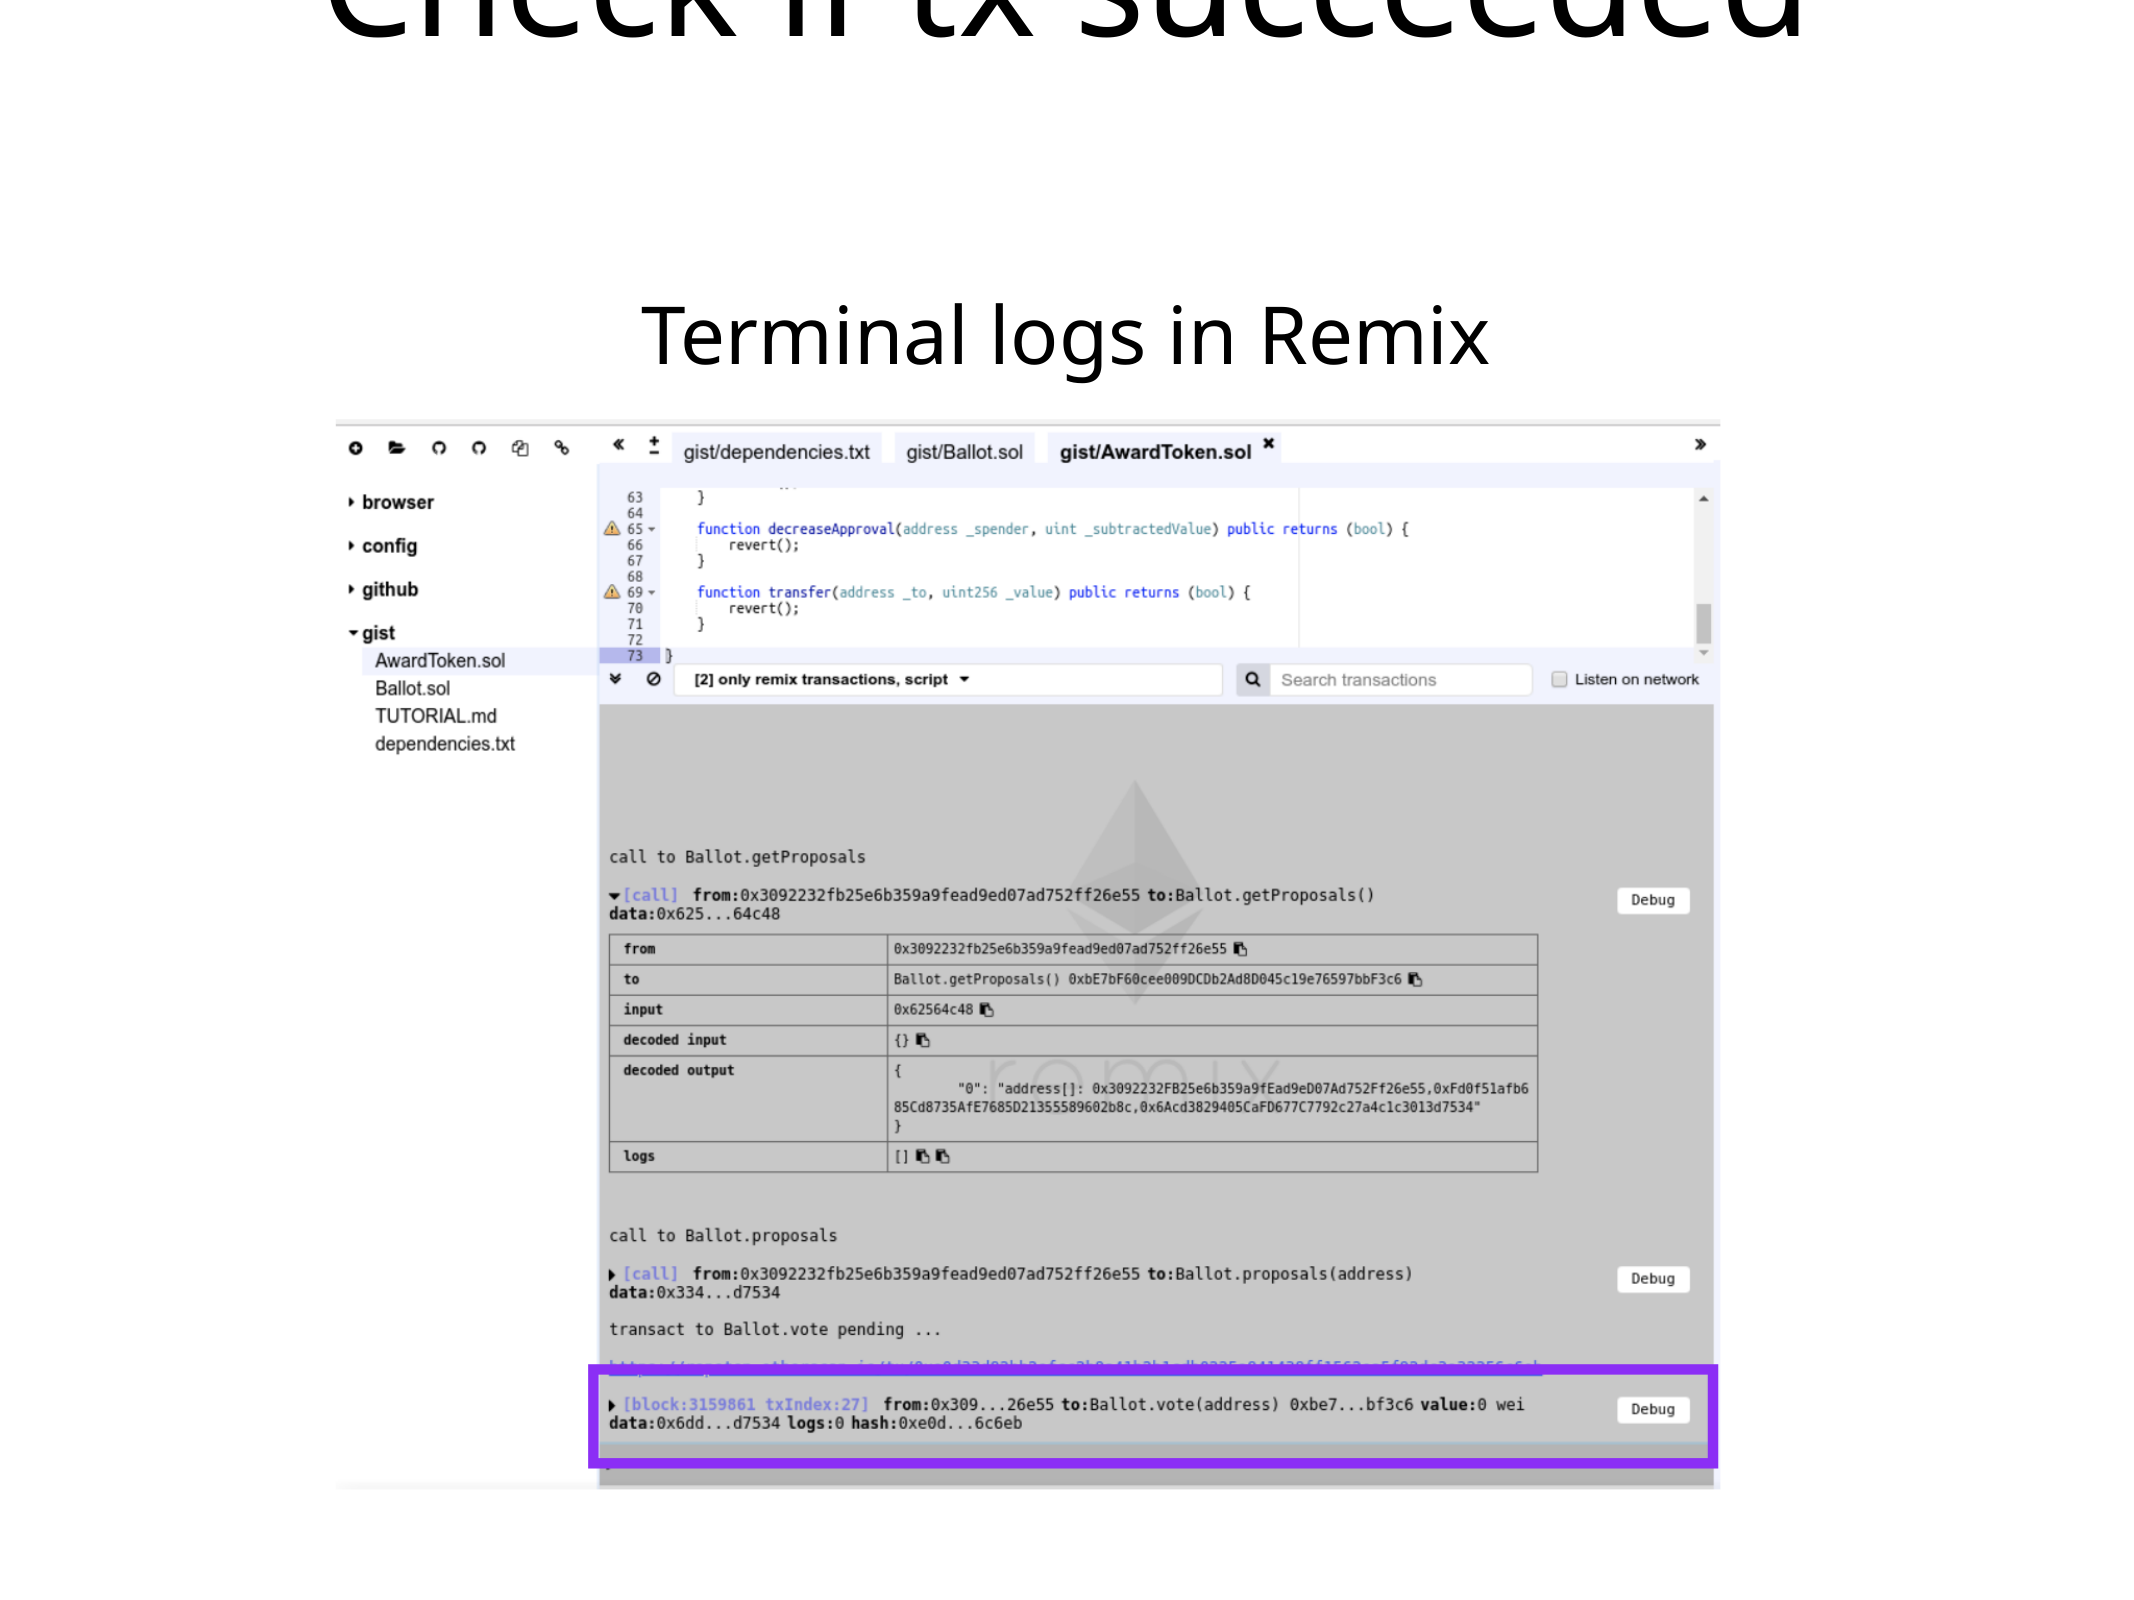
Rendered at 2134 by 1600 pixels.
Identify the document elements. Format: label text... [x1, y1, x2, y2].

title Check if tx succeeded [69, 0, 2064, 423]
subtitle Terminal logs in Remix ( when dependencies.js is the active file ) [112, 277, 2021, 558]
picture [315, 413, 1785, 1504]
